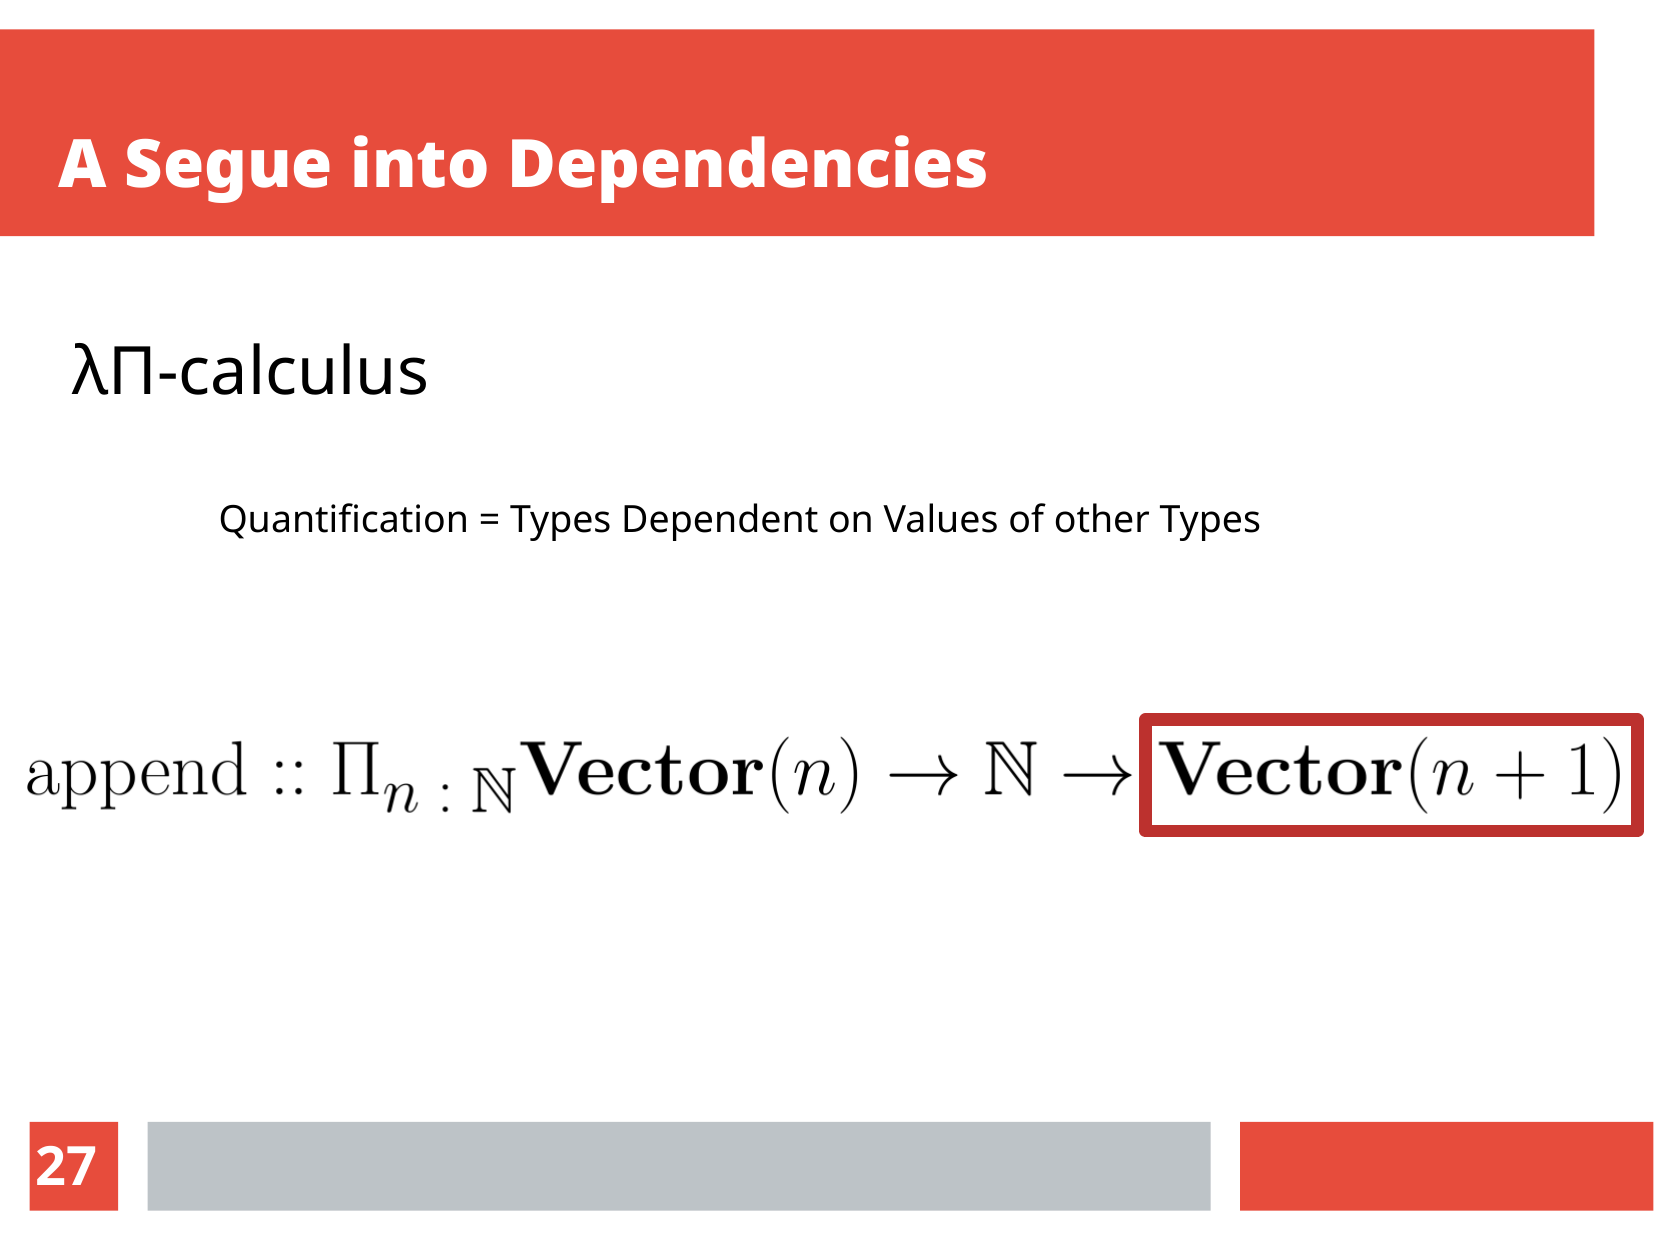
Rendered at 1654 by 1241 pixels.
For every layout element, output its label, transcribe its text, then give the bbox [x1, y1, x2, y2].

text_box λΠ-calculus [57, 315, 472, 409]
picture [9, 717, 1139, 832]
picture [1152, 726, 1631, 825]
text_box 27 [20, 1119, 254, 1210]
text_box Quantification = Types Dependent on Values of other Types [203, 485, 1350, 544]
title A Segue into Dependencies [59, 58, 1595, 207]
